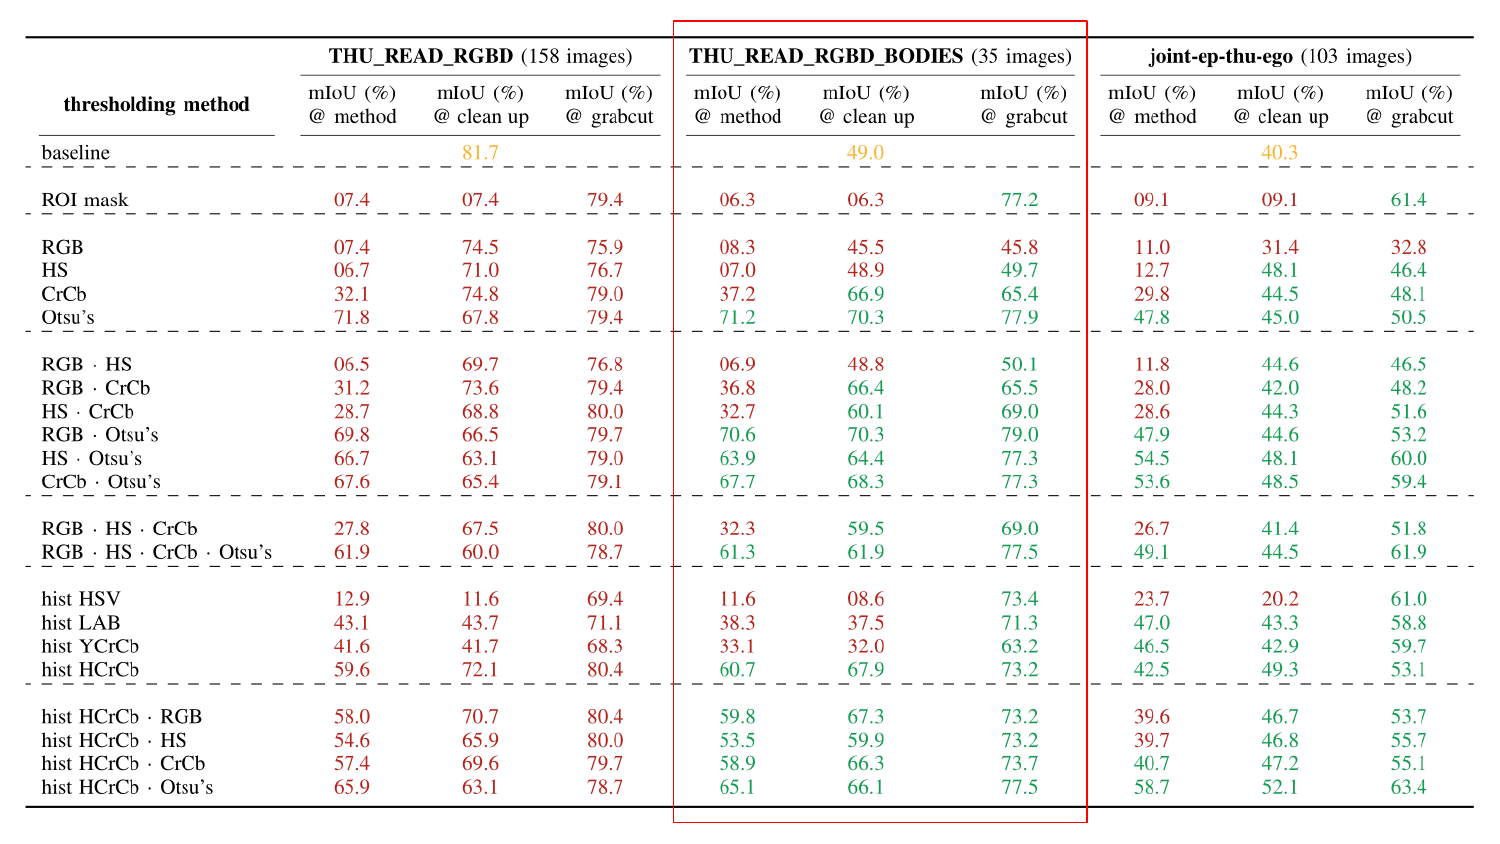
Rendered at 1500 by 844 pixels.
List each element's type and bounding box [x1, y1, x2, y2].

picture [24, 34, 673, 809]
picture [674, 34, 1086, 809]
picture [1088, 34, 1475, 809]
